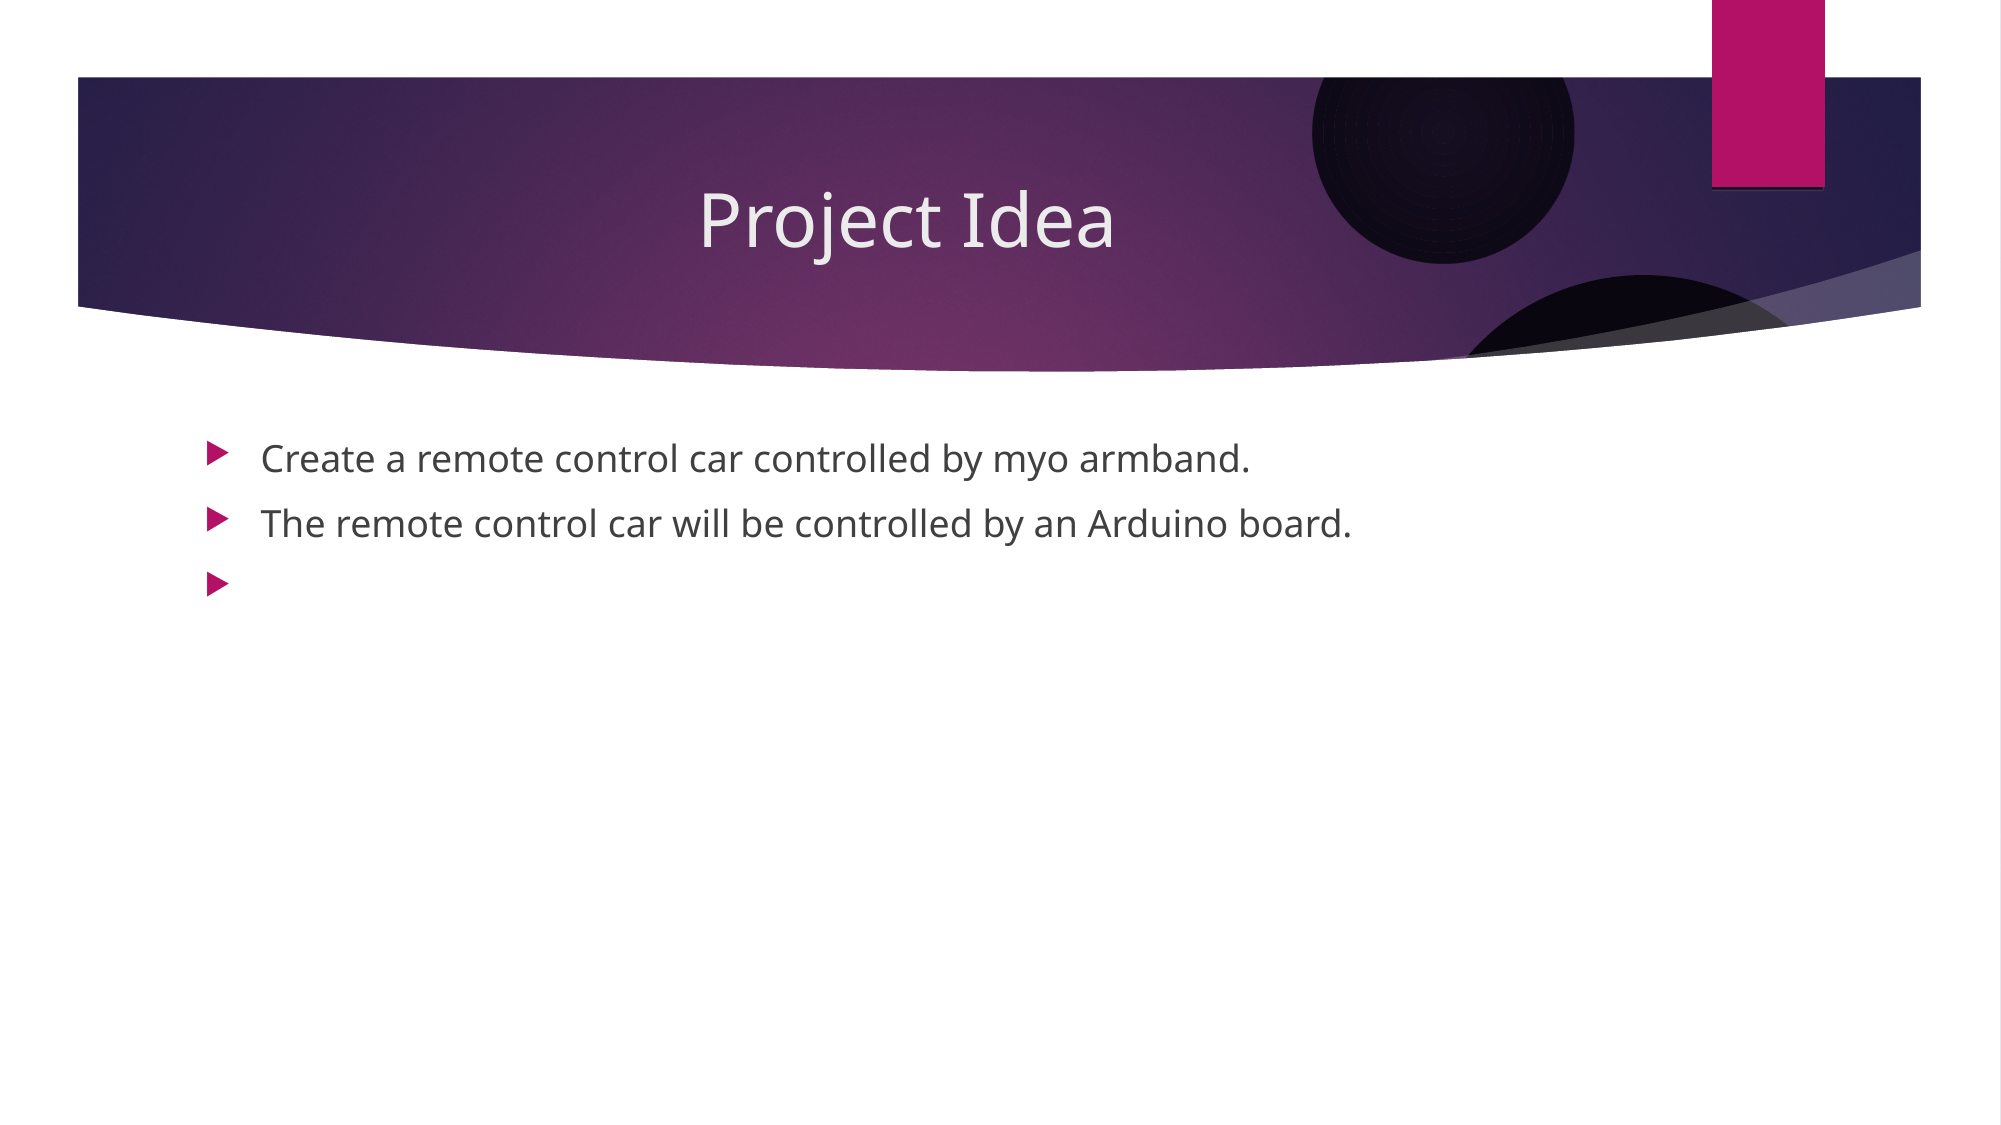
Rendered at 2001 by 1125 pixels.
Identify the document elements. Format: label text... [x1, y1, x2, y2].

list Create a remote control car controlled by myo armband. The remote control car will be controlled by an Arduino board. [189, 427, 1638, 988]
title Project Idea [189, 159, 1627, 276]
